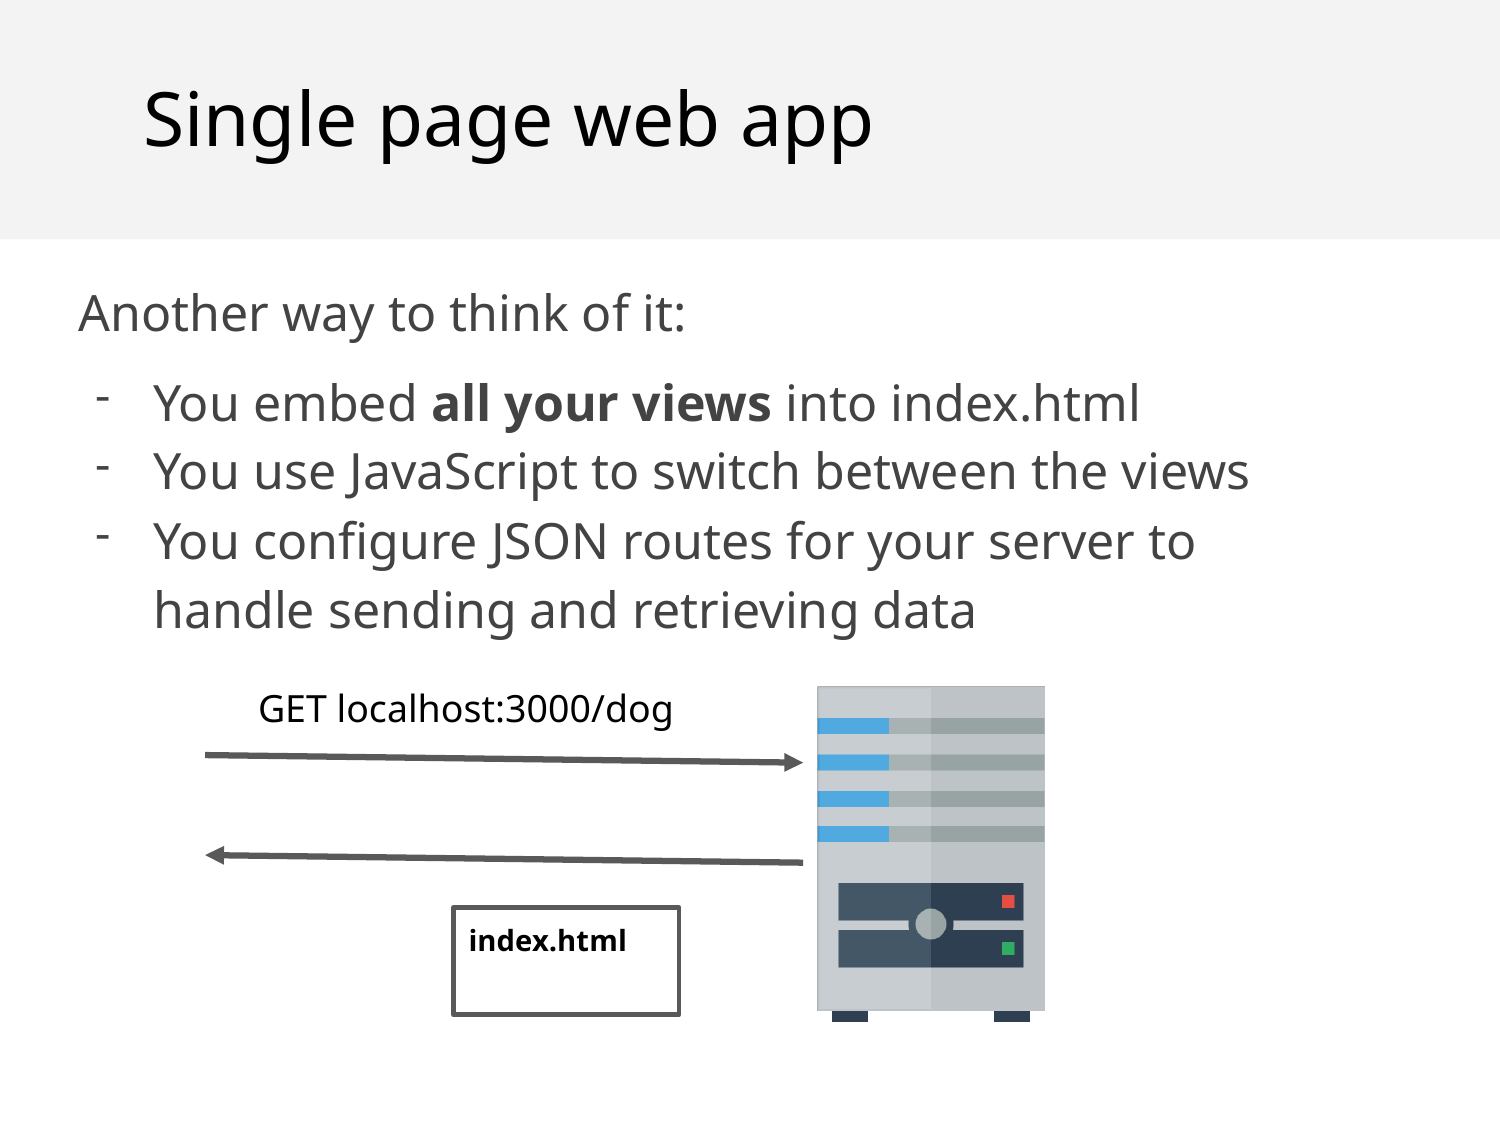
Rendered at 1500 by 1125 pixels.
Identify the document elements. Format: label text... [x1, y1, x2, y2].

title Single page web app [128, 56, 1372, 183]
text_box GET localhost:3000/dog [243, 669, 768, 811]
list Another way to think of it: You embed all your views into index.html You use JavaScript to switch between the views You configure JSON routes for your server to handle sending and retrieving data [63, 257, 1386, 563]
picture [749, 679, 1108, 1038]
text_box index.html [453, 907, 679, 1015]
